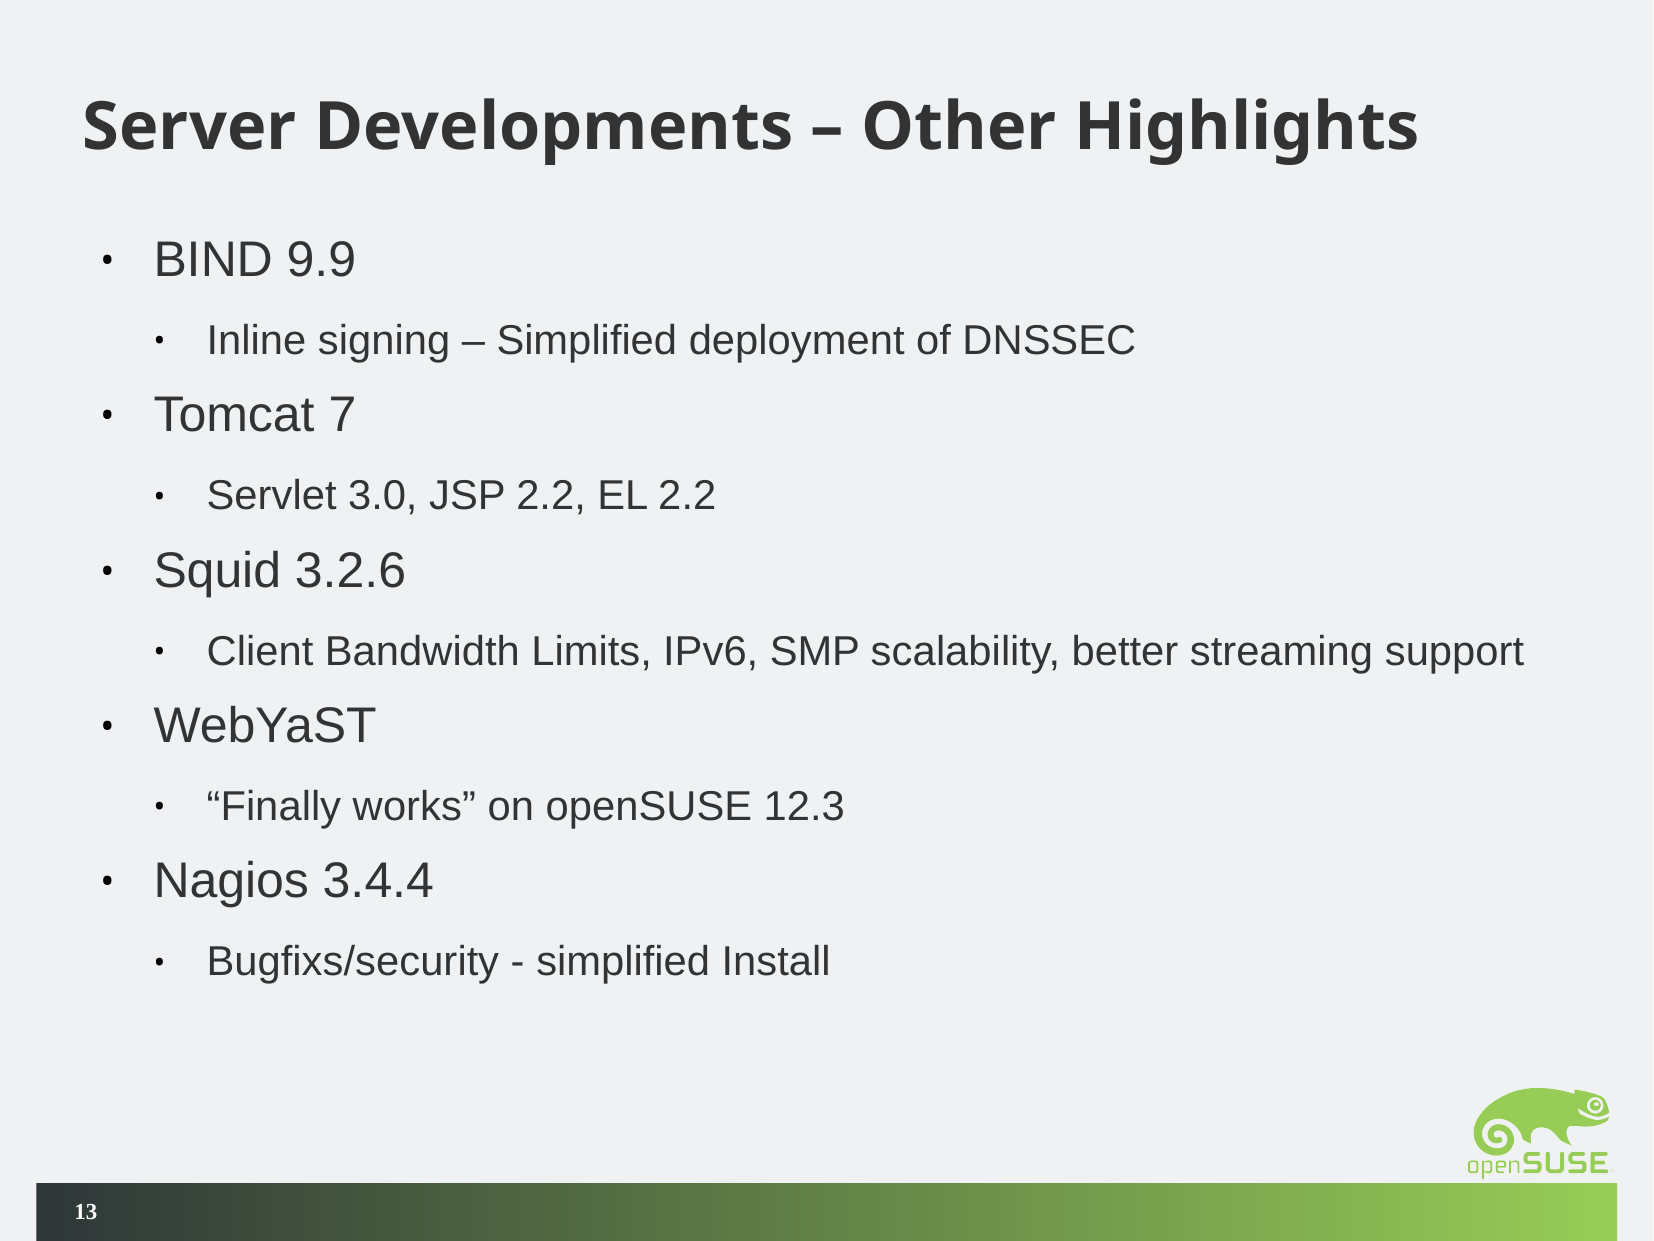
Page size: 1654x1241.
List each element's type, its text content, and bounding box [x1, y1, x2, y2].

title Server Developments – Other Highlights [82, 49, 1571, 198]
list BIND 9.9 Inline signing – Simplified deployment of DNSSEC Tomcat 7 Servlet 3.0, JSP 2.2, EL 2.2 Squid 3.2.6 Client Bandwidth Limits, IPv6, SMP scalability, better streaming support WebYaST “Finally works” on openSUSE 12.3 Nagios 3.4.4 Bugfixs/security - simplified Install [82, 231, 1571, 1072]
picture [0, 0, 1654, 1241]
